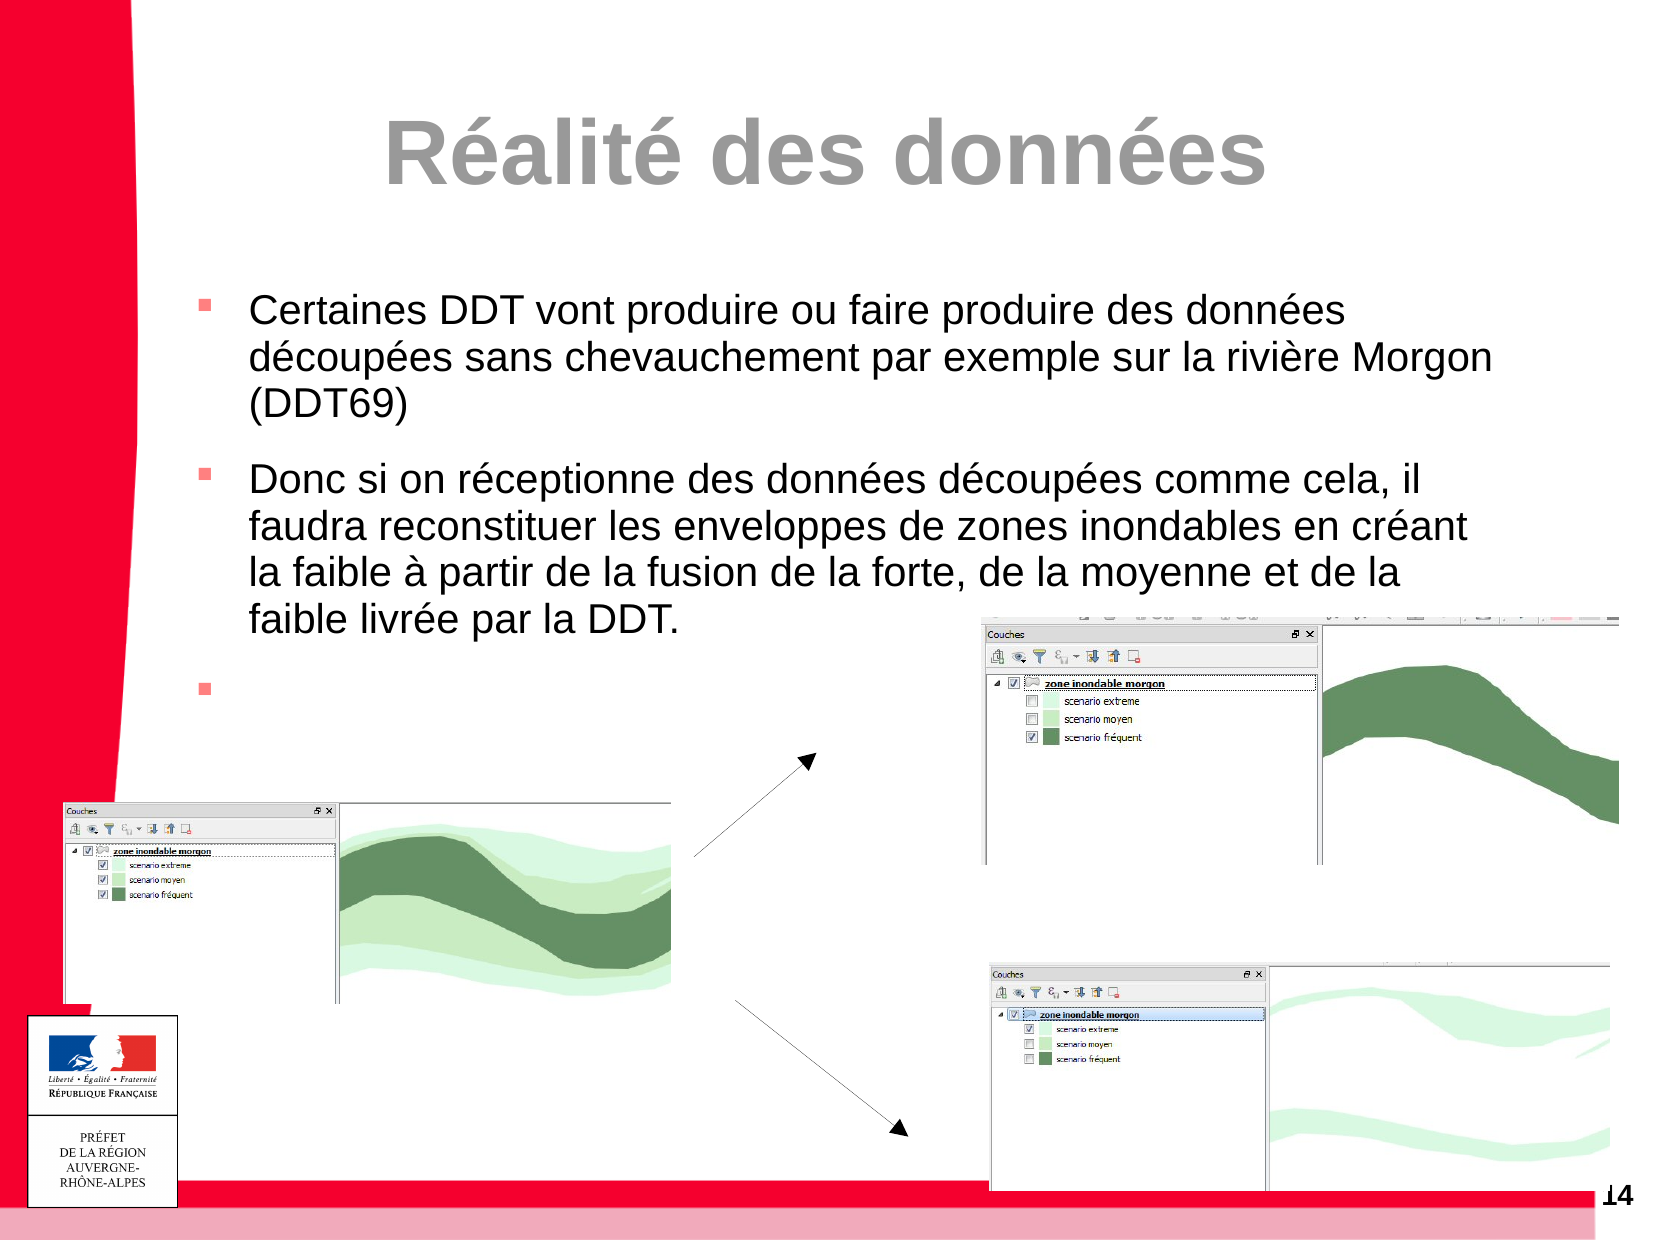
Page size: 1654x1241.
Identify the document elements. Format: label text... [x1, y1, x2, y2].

picture [0, 0, 1654, 1240]
title Réalité des données [82, 49, 1571, 257]
list Certaines DDT vont produire ou faire produire des données découpées sans chevauchement par exemple sur la rivière Morgon (DDT69) Donc si on réceptionne des données découpées comme cela, il faudra reconstituer les enveloppes de zones inondables en créant la faible à partir de la fusion de la forte, de la moyenne et de la faible livrée par la DDT. [177, 287, 1507, 1007]
